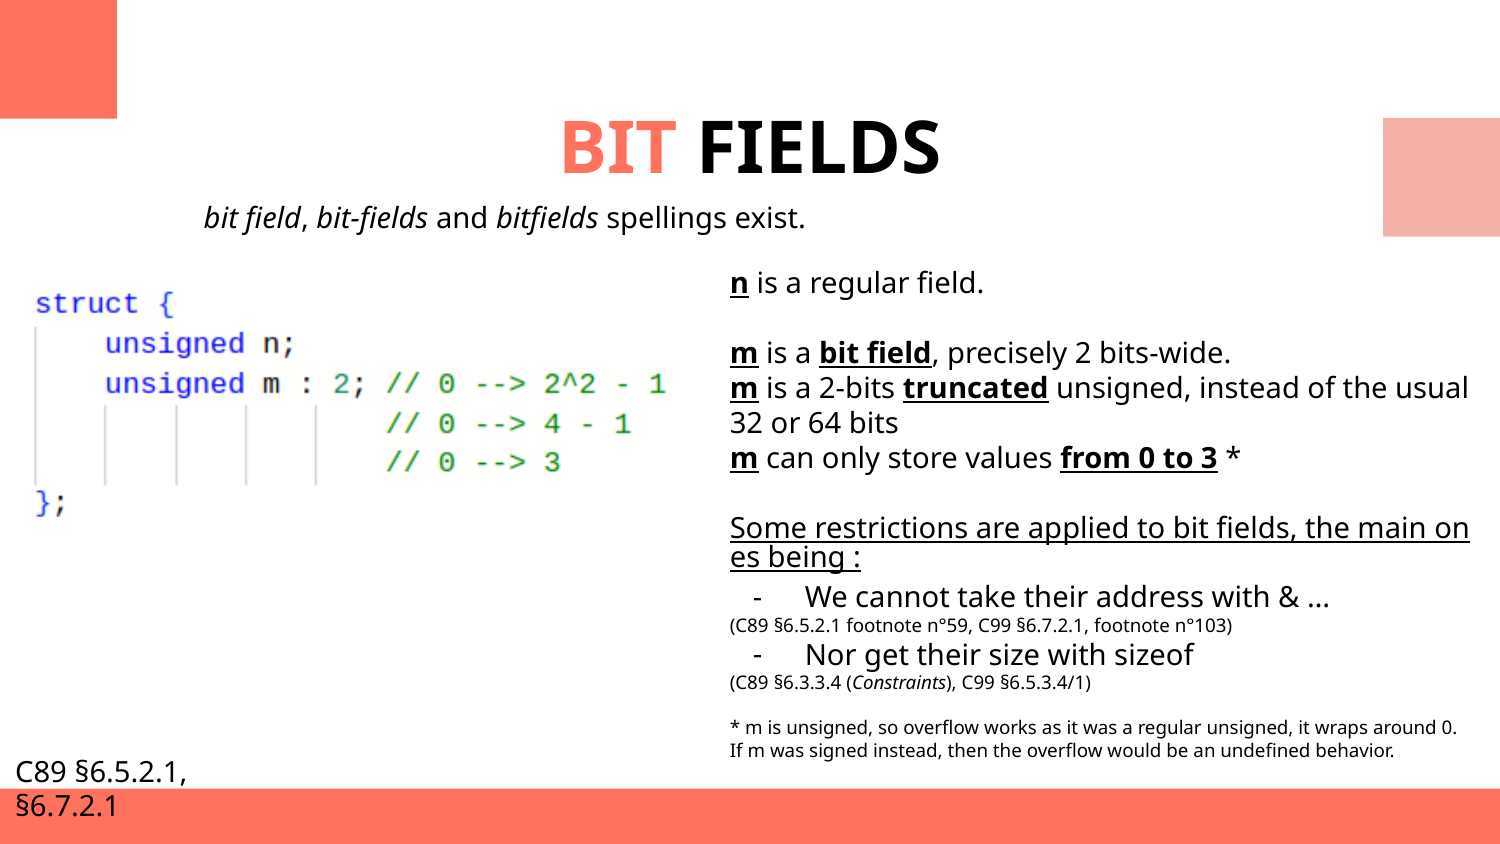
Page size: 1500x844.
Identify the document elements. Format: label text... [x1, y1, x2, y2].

text_box C89 §6.5.2.1, §6.7.2.1 [0, 737, 304, 790]
title BIT FIELDS [0, 107, 1500, 181]
picture [26, 280, 697, 532]
text_box bit field, bit-fields and bitfields spellings exist. [188, 184, 879, 250]
text_box n is a regular field. m is a bit field, precisely 2 bits-wide. m is a 2-bits truncated unsigned, instead of the usual 32 or 64 bits m can only store values from 0 to 3 * Some restrictions are applied to bit fields, the main ones being : We cannot take their address with & … (C89 §6.5.2.1 footnote n°59, C99 §6.7.2.1, footnote n°103) Nor get their size with sizeof (C89 §6.3.3.4 (Constraints), C99 §6.5.3.4/1) * m is unsigned, so overflow works as it was a regular unsigned, it wraps around 0. If m was signed instead, then the overflow would be an undefined behavior. [714, 249, 1488, 784]
